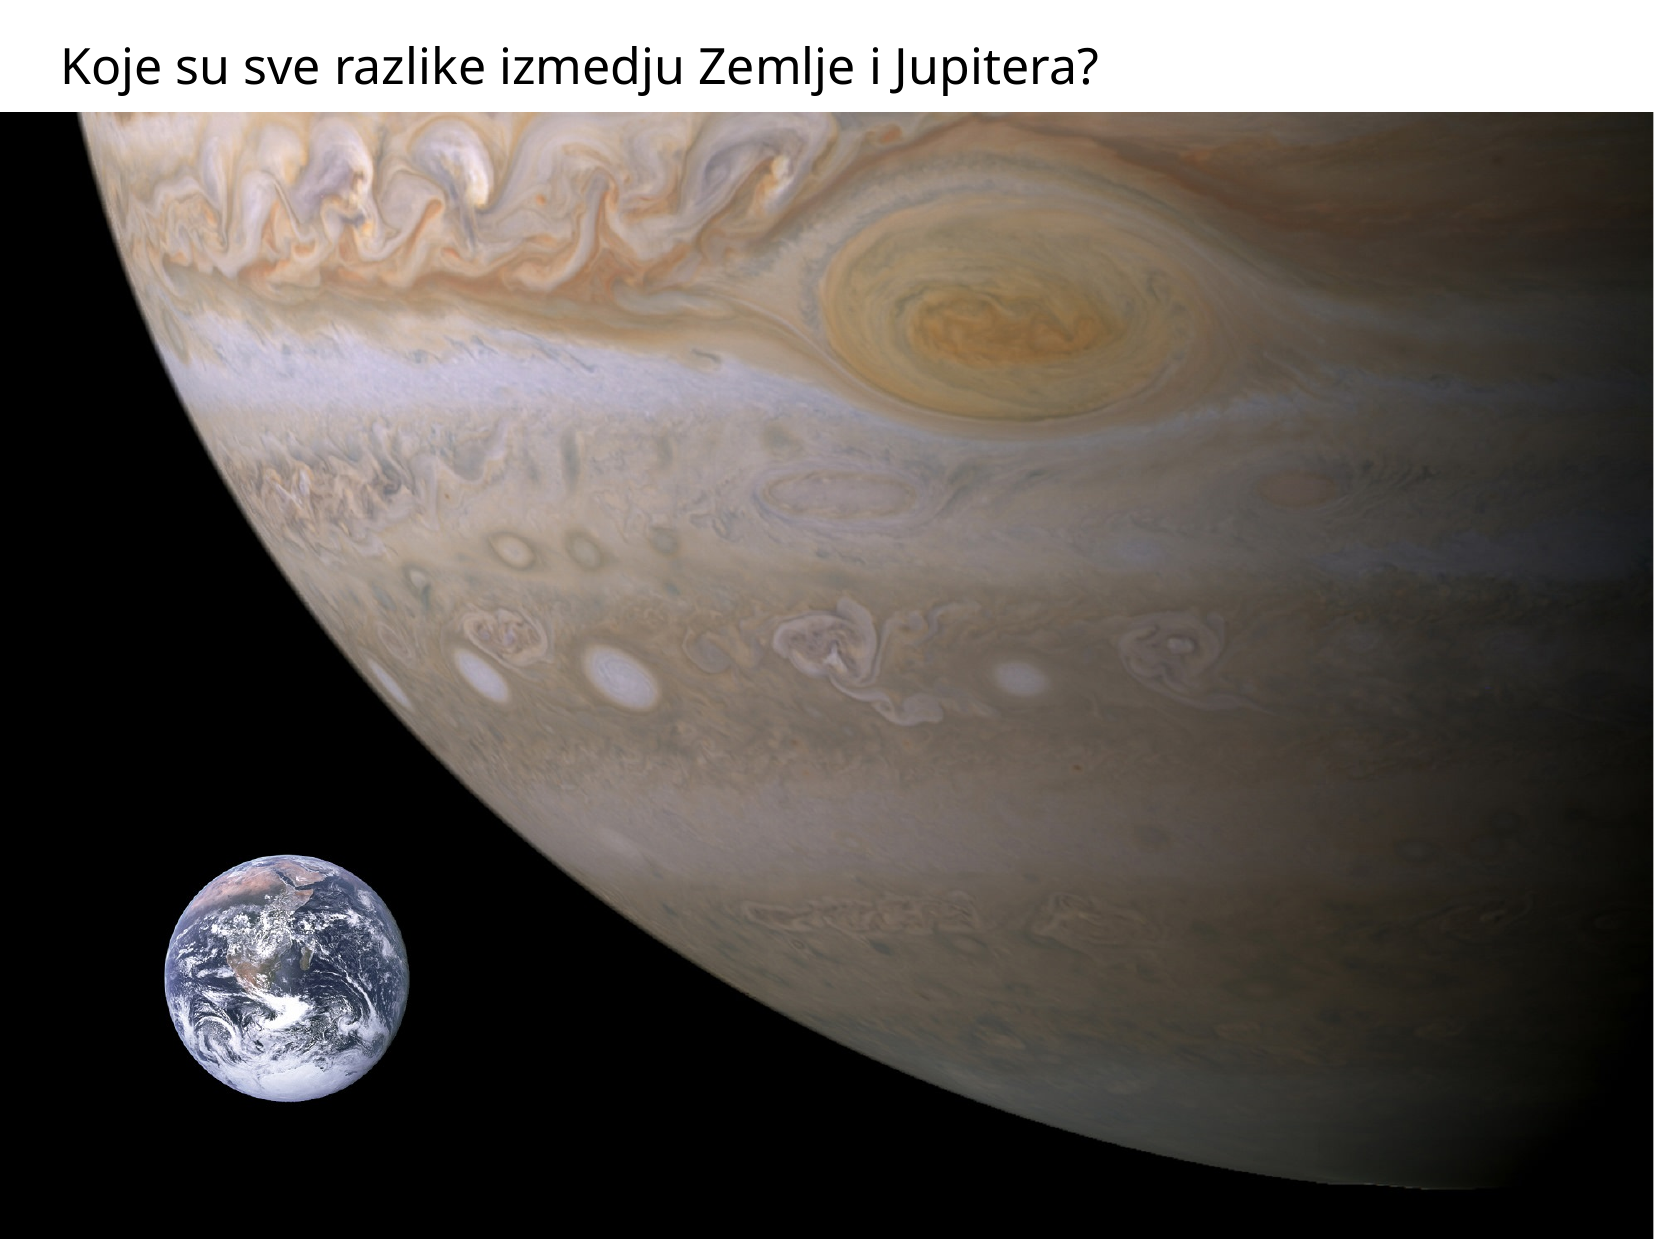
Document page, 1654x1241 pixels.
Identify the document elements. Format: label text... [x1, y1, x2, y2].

picture [0, 112, 1654, 1240]
title Koje su sve razlike izmedju Zemlje i Jupitera? [59, 17, 1648, 112]
